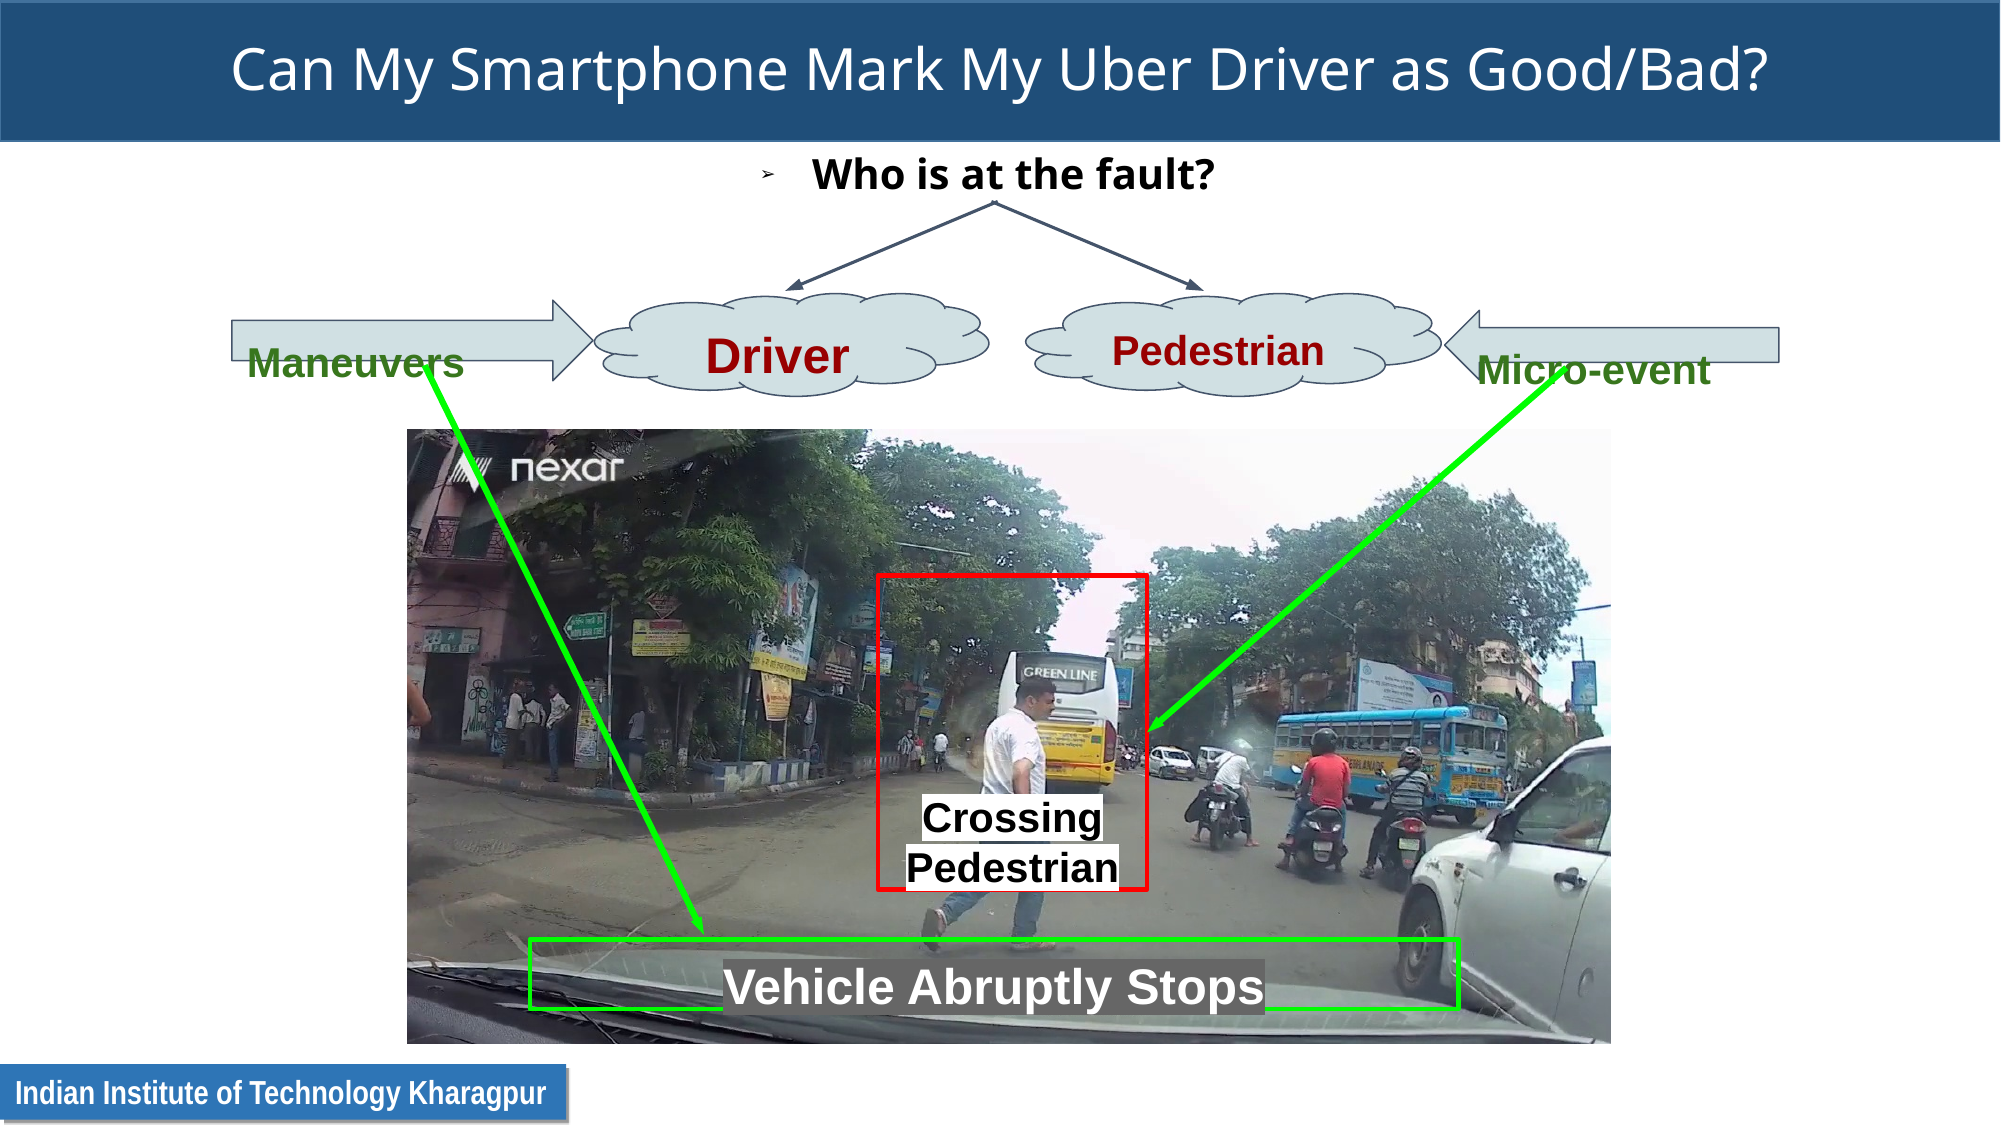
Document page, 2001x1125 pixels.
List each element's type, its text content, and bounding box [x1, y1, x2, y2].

picture [407, 430, 1611, 1044]
text_box Micro-event [1444, 310, 1779, 380]
text_box Vehicle Abruptly Stops [530, 939, 1458, 1009]
text_box Maneuvers [231, 300, 594, 381]
title Can My Smartphone Mark My Uber Driver as Good/Bad? [0, 1, 2000, 141]
text_box Who is at the fault? [699, 132, 1497, 214]
text_box Crossing Pedestrian [878, 575, 1147, 889]
text_box Driver [594, 293, 989, 397]
text_box Pedestrian [1025, 293, 1442, 397]
